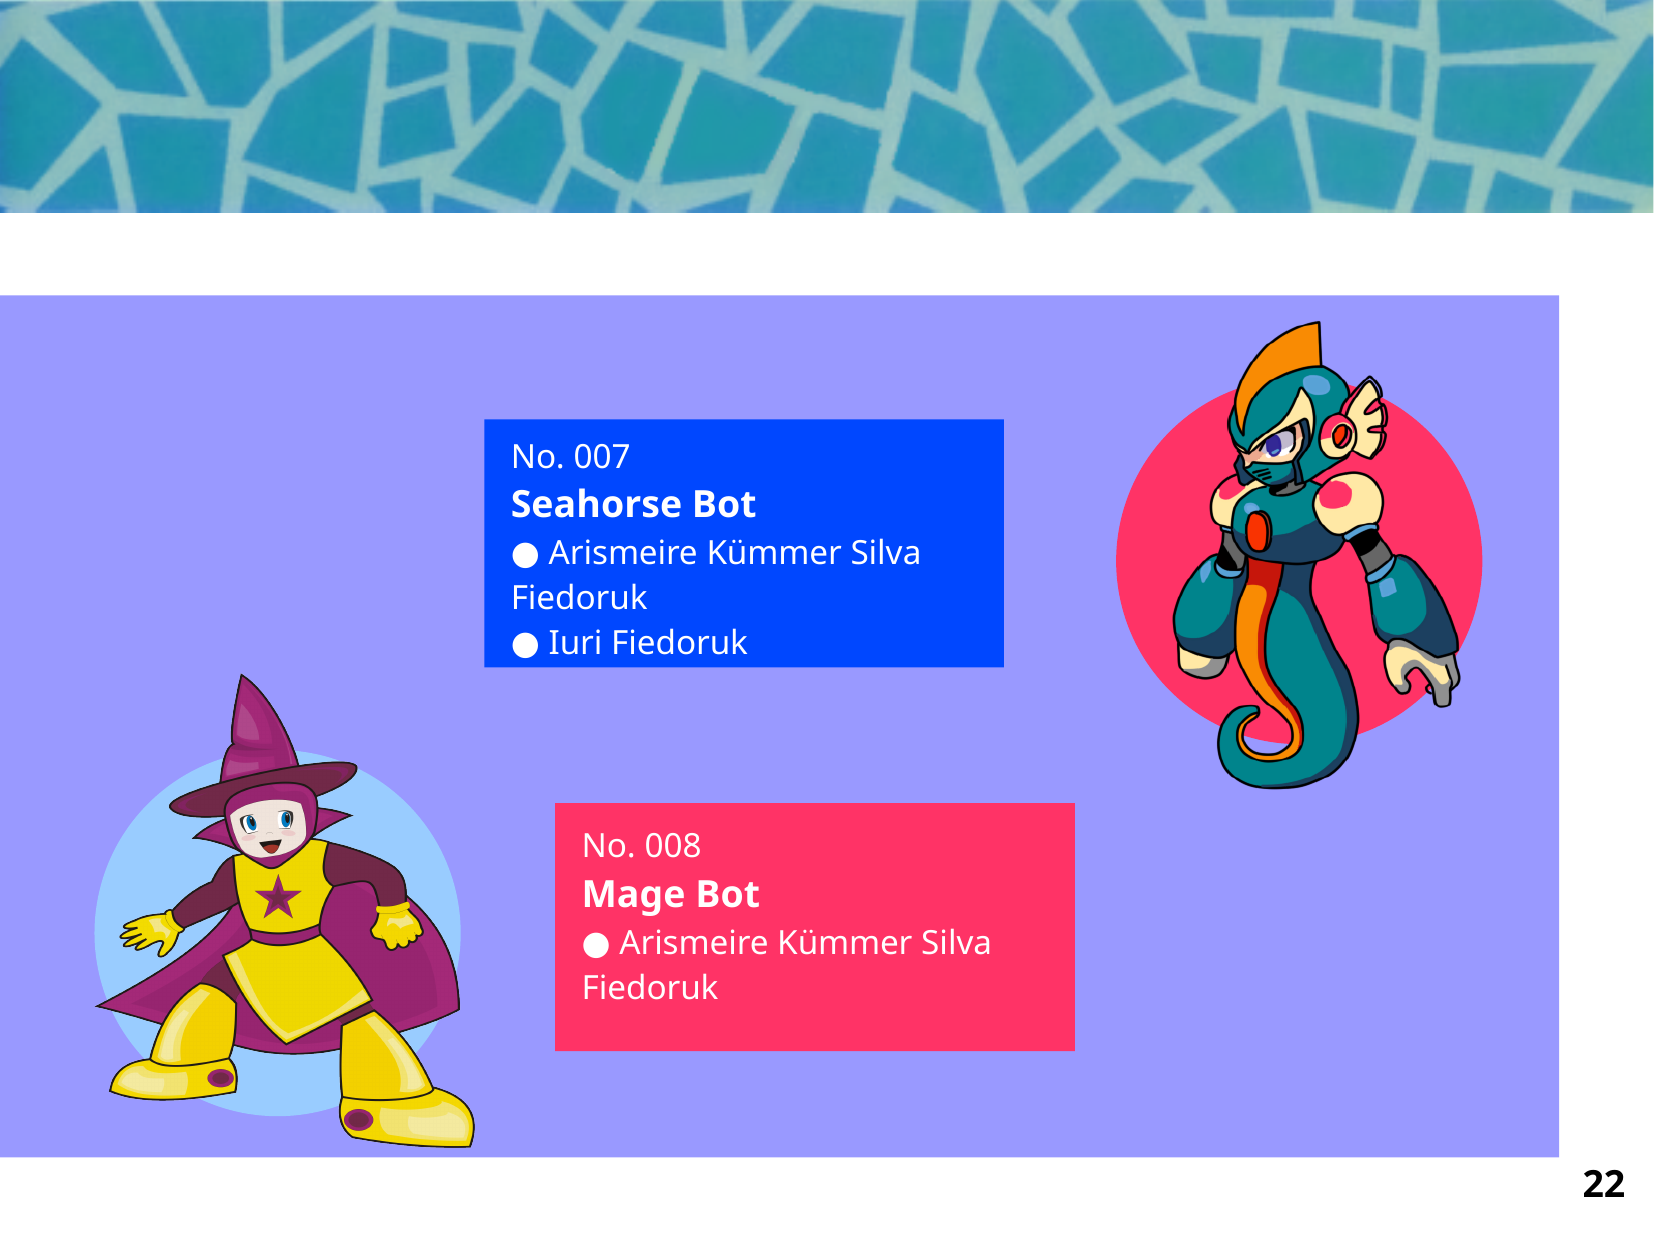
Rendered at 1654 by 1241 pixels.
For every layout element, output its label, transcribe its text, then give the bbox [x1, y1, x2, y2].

picture [0, 0, 1654, 213]
text_box No. 008 Mage Bot ● Arismeire Kümmer Silva Fiedoruk [566, 814, 1069, 1040]
picture [94, 673, 475, 1148]
text_box No. 007 Seahorse Bot ● Arismeire Kümmer Silva Fiedoruk ● Iuri Fiedoruk [496, 425, 999, 664]
picture [1110, 253, 1524, 904]
text_box [0, 295, 1560, 1158]
